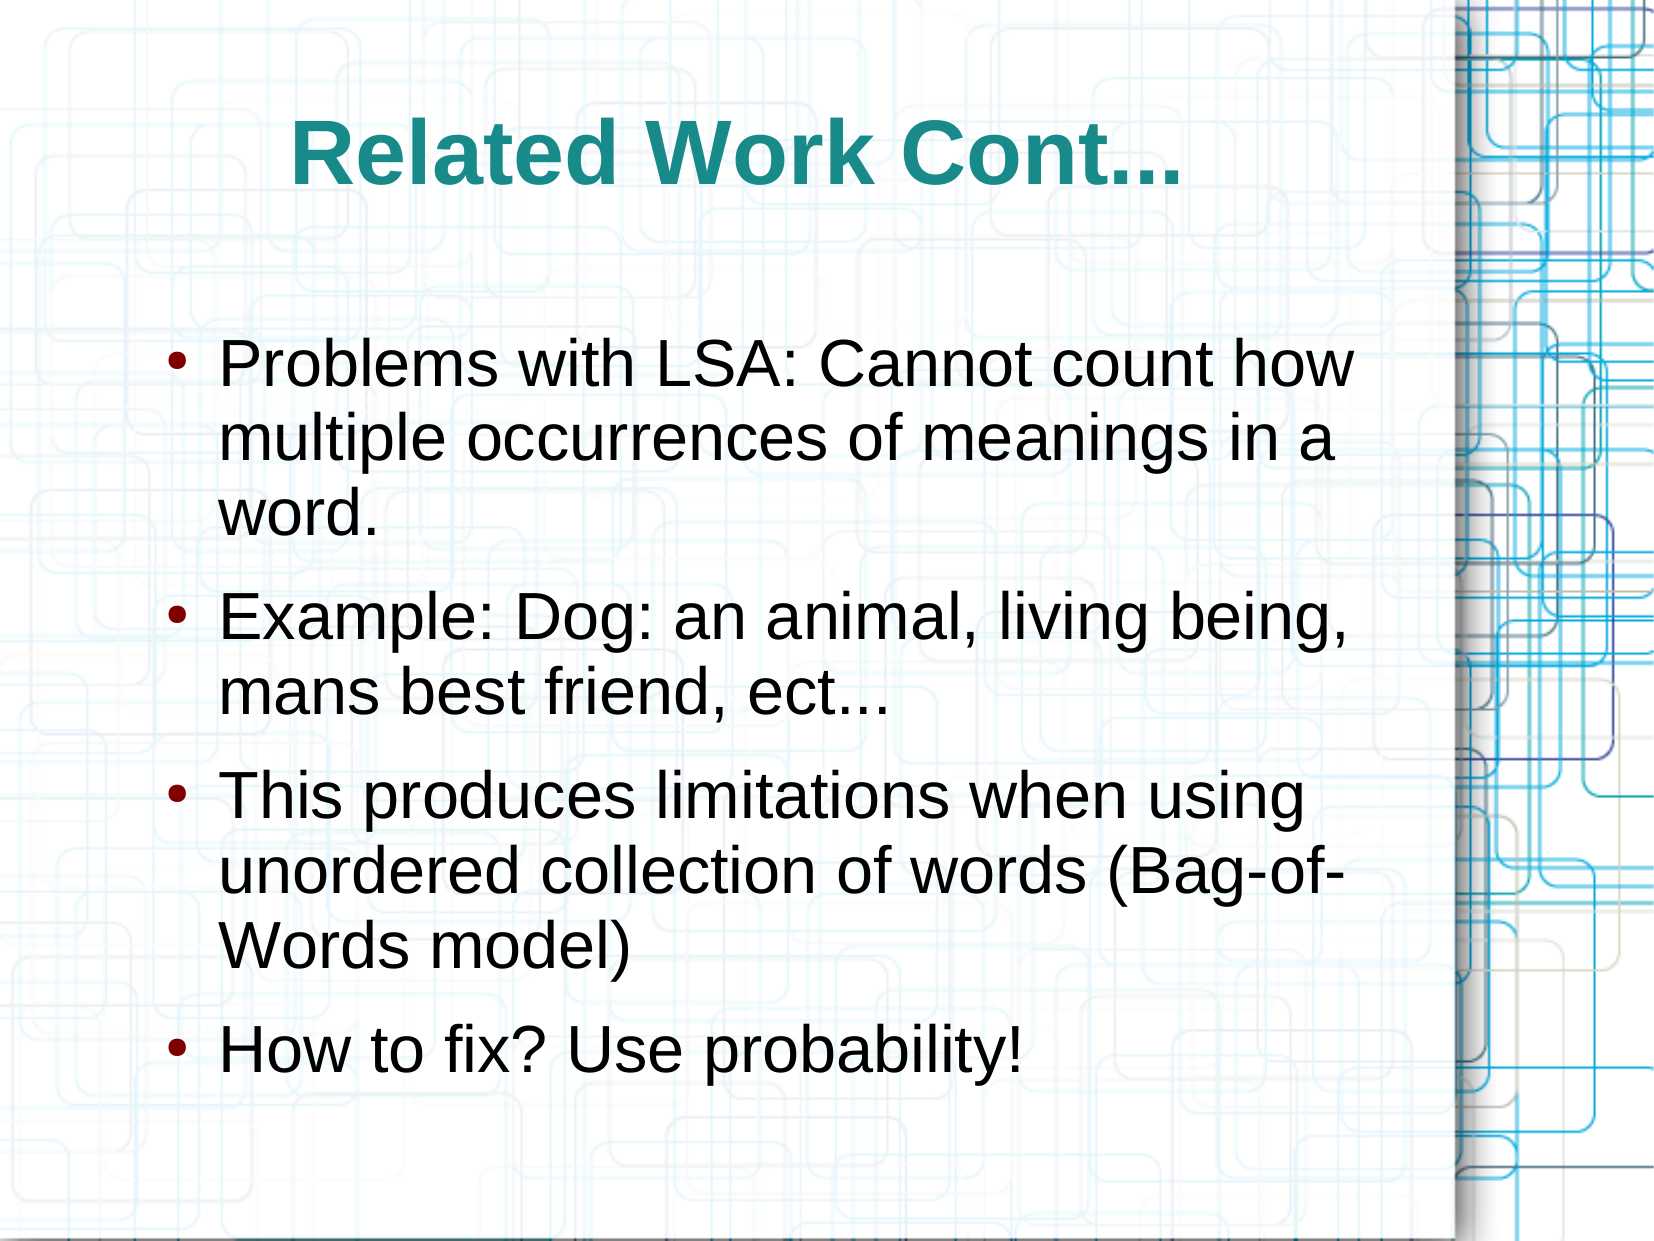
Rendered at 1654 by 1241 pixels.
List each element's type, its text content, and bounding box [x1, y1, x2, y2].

picture [0, 0, 1654, 1241]
title Related Work Cont... [59, 49, 1418, 257]
list Problems with LSA: Cannot count how multiple occurrences of meanings in a word. Example: Dog: an animal, living being, mans best friend, ect... This produces limitations when using unordered collection of words (Bag-of-Words model) How to fix? Use probability! [147, 325, 1506, 1086]
